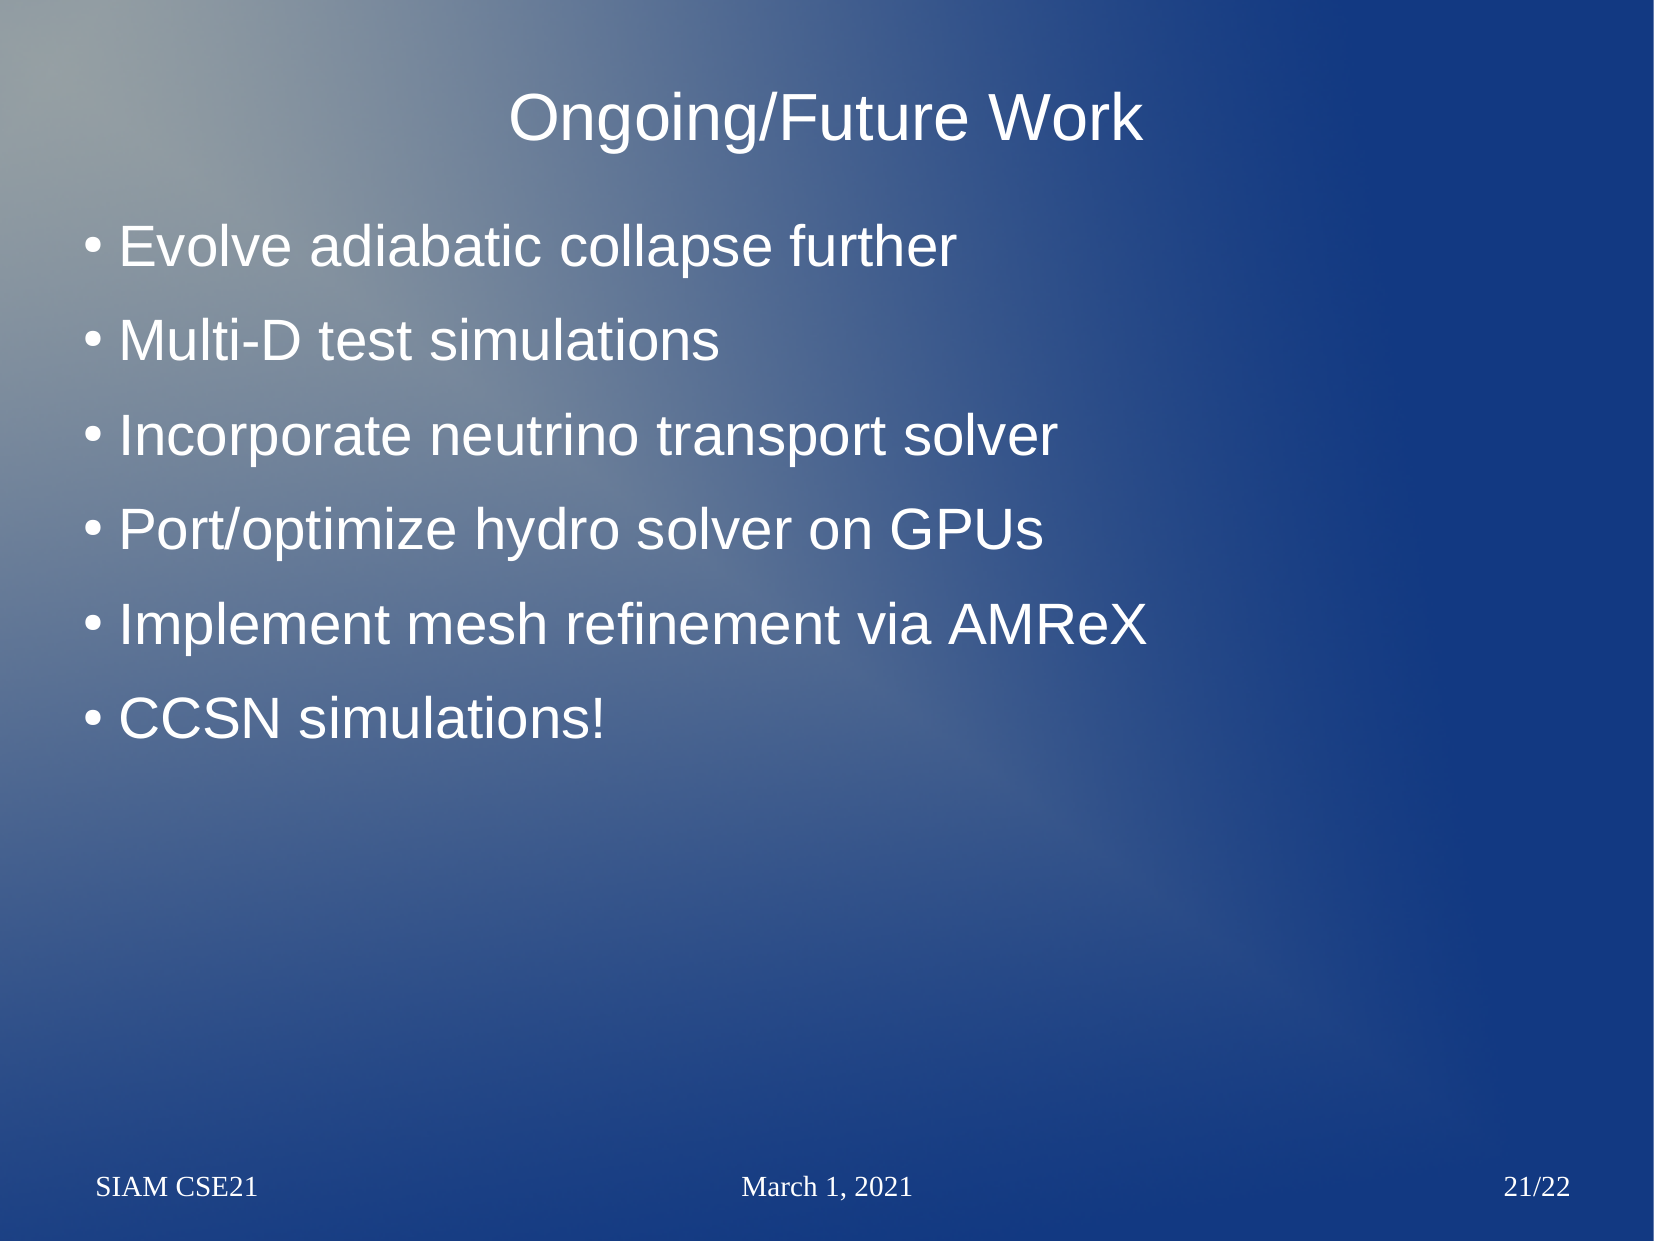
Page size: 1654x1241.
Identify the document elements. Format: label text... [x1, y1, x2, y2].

title Ongoing/Future Work [82, 13, 1571, 213]
list Evolve adiabatic collapse further Multi-D test simulations Incorporate neutrino transport solver Port/optimize hydro solver on GPUs Implement mesh refinement via AMReX CCSN simulations! [82, 213, 1571, 1032]
picture [0, 0, 1654, 1241]
